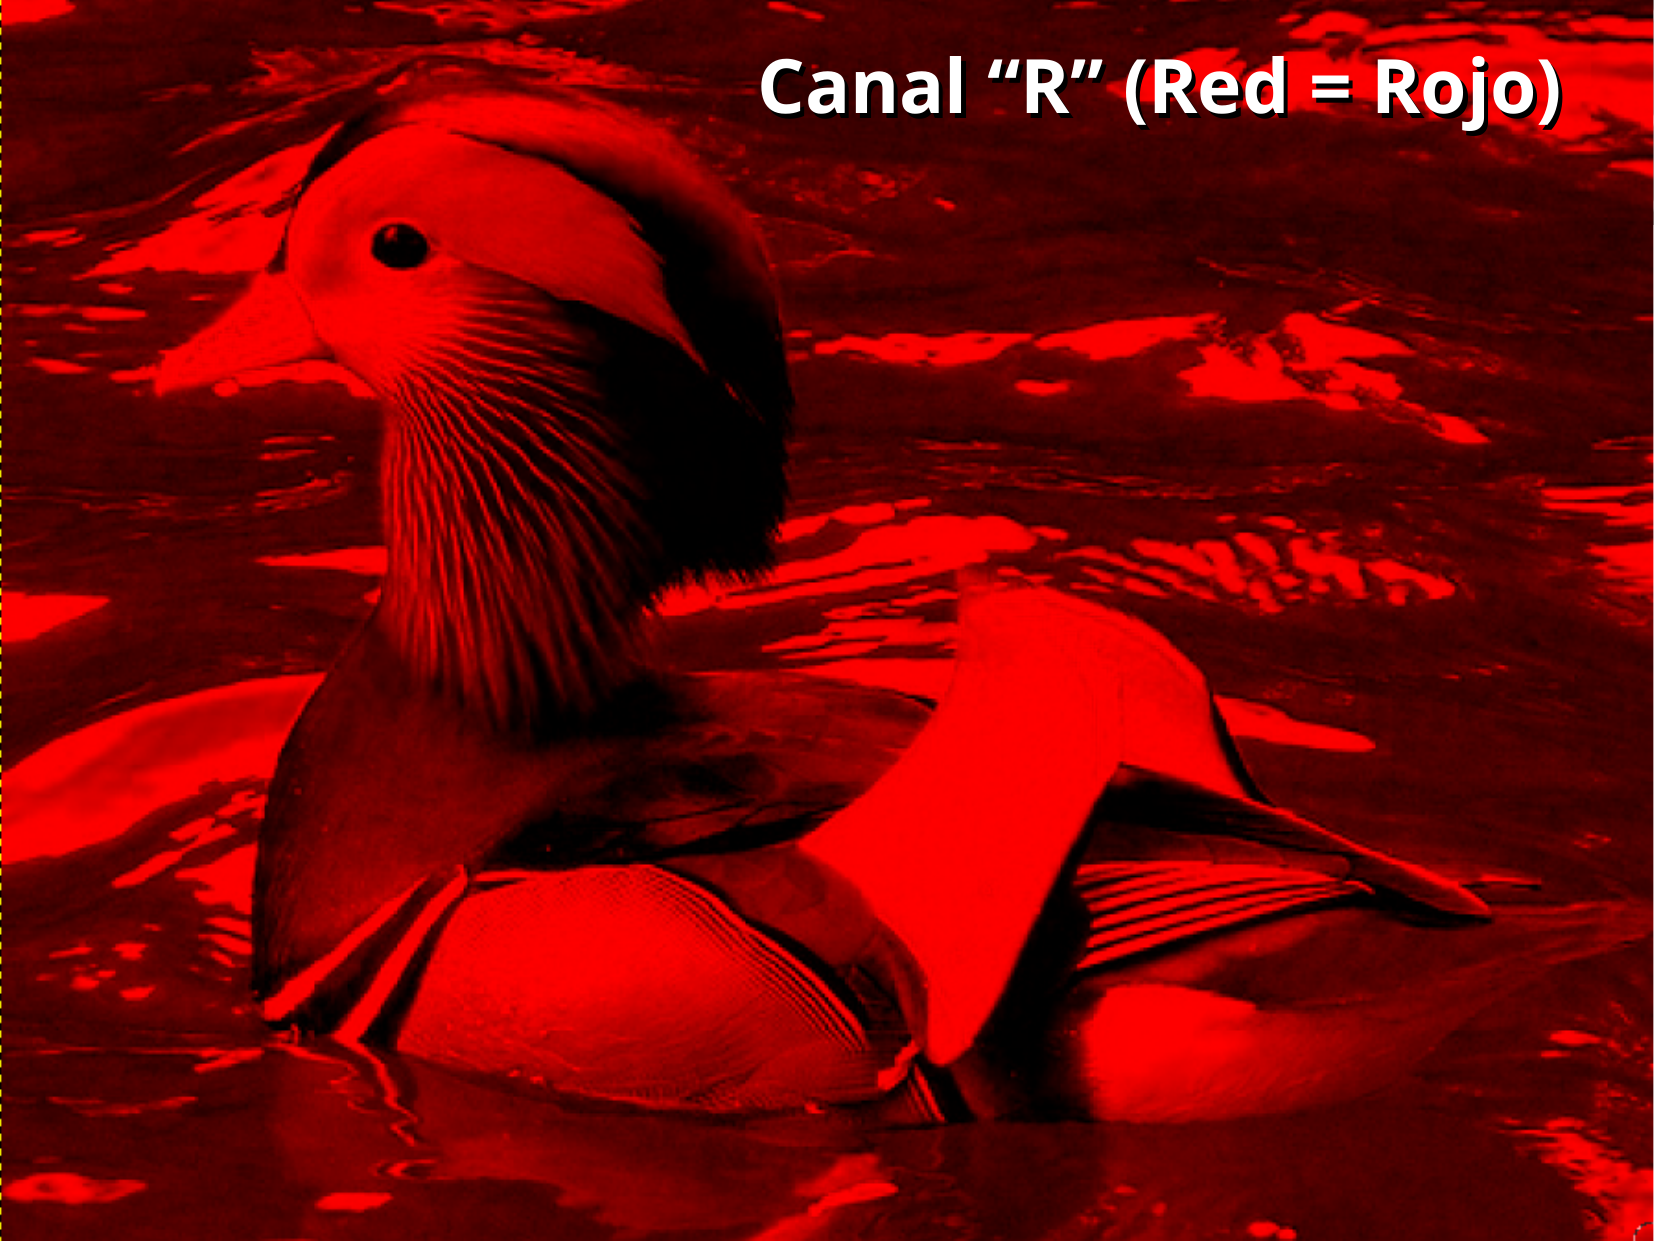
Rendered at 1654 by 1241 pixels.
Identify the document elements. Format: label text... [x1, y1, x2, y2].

picture [0, 0, 1654, 1241]
title Canal “R” (Red = Rojo) [75, 19, 1564, 151]
